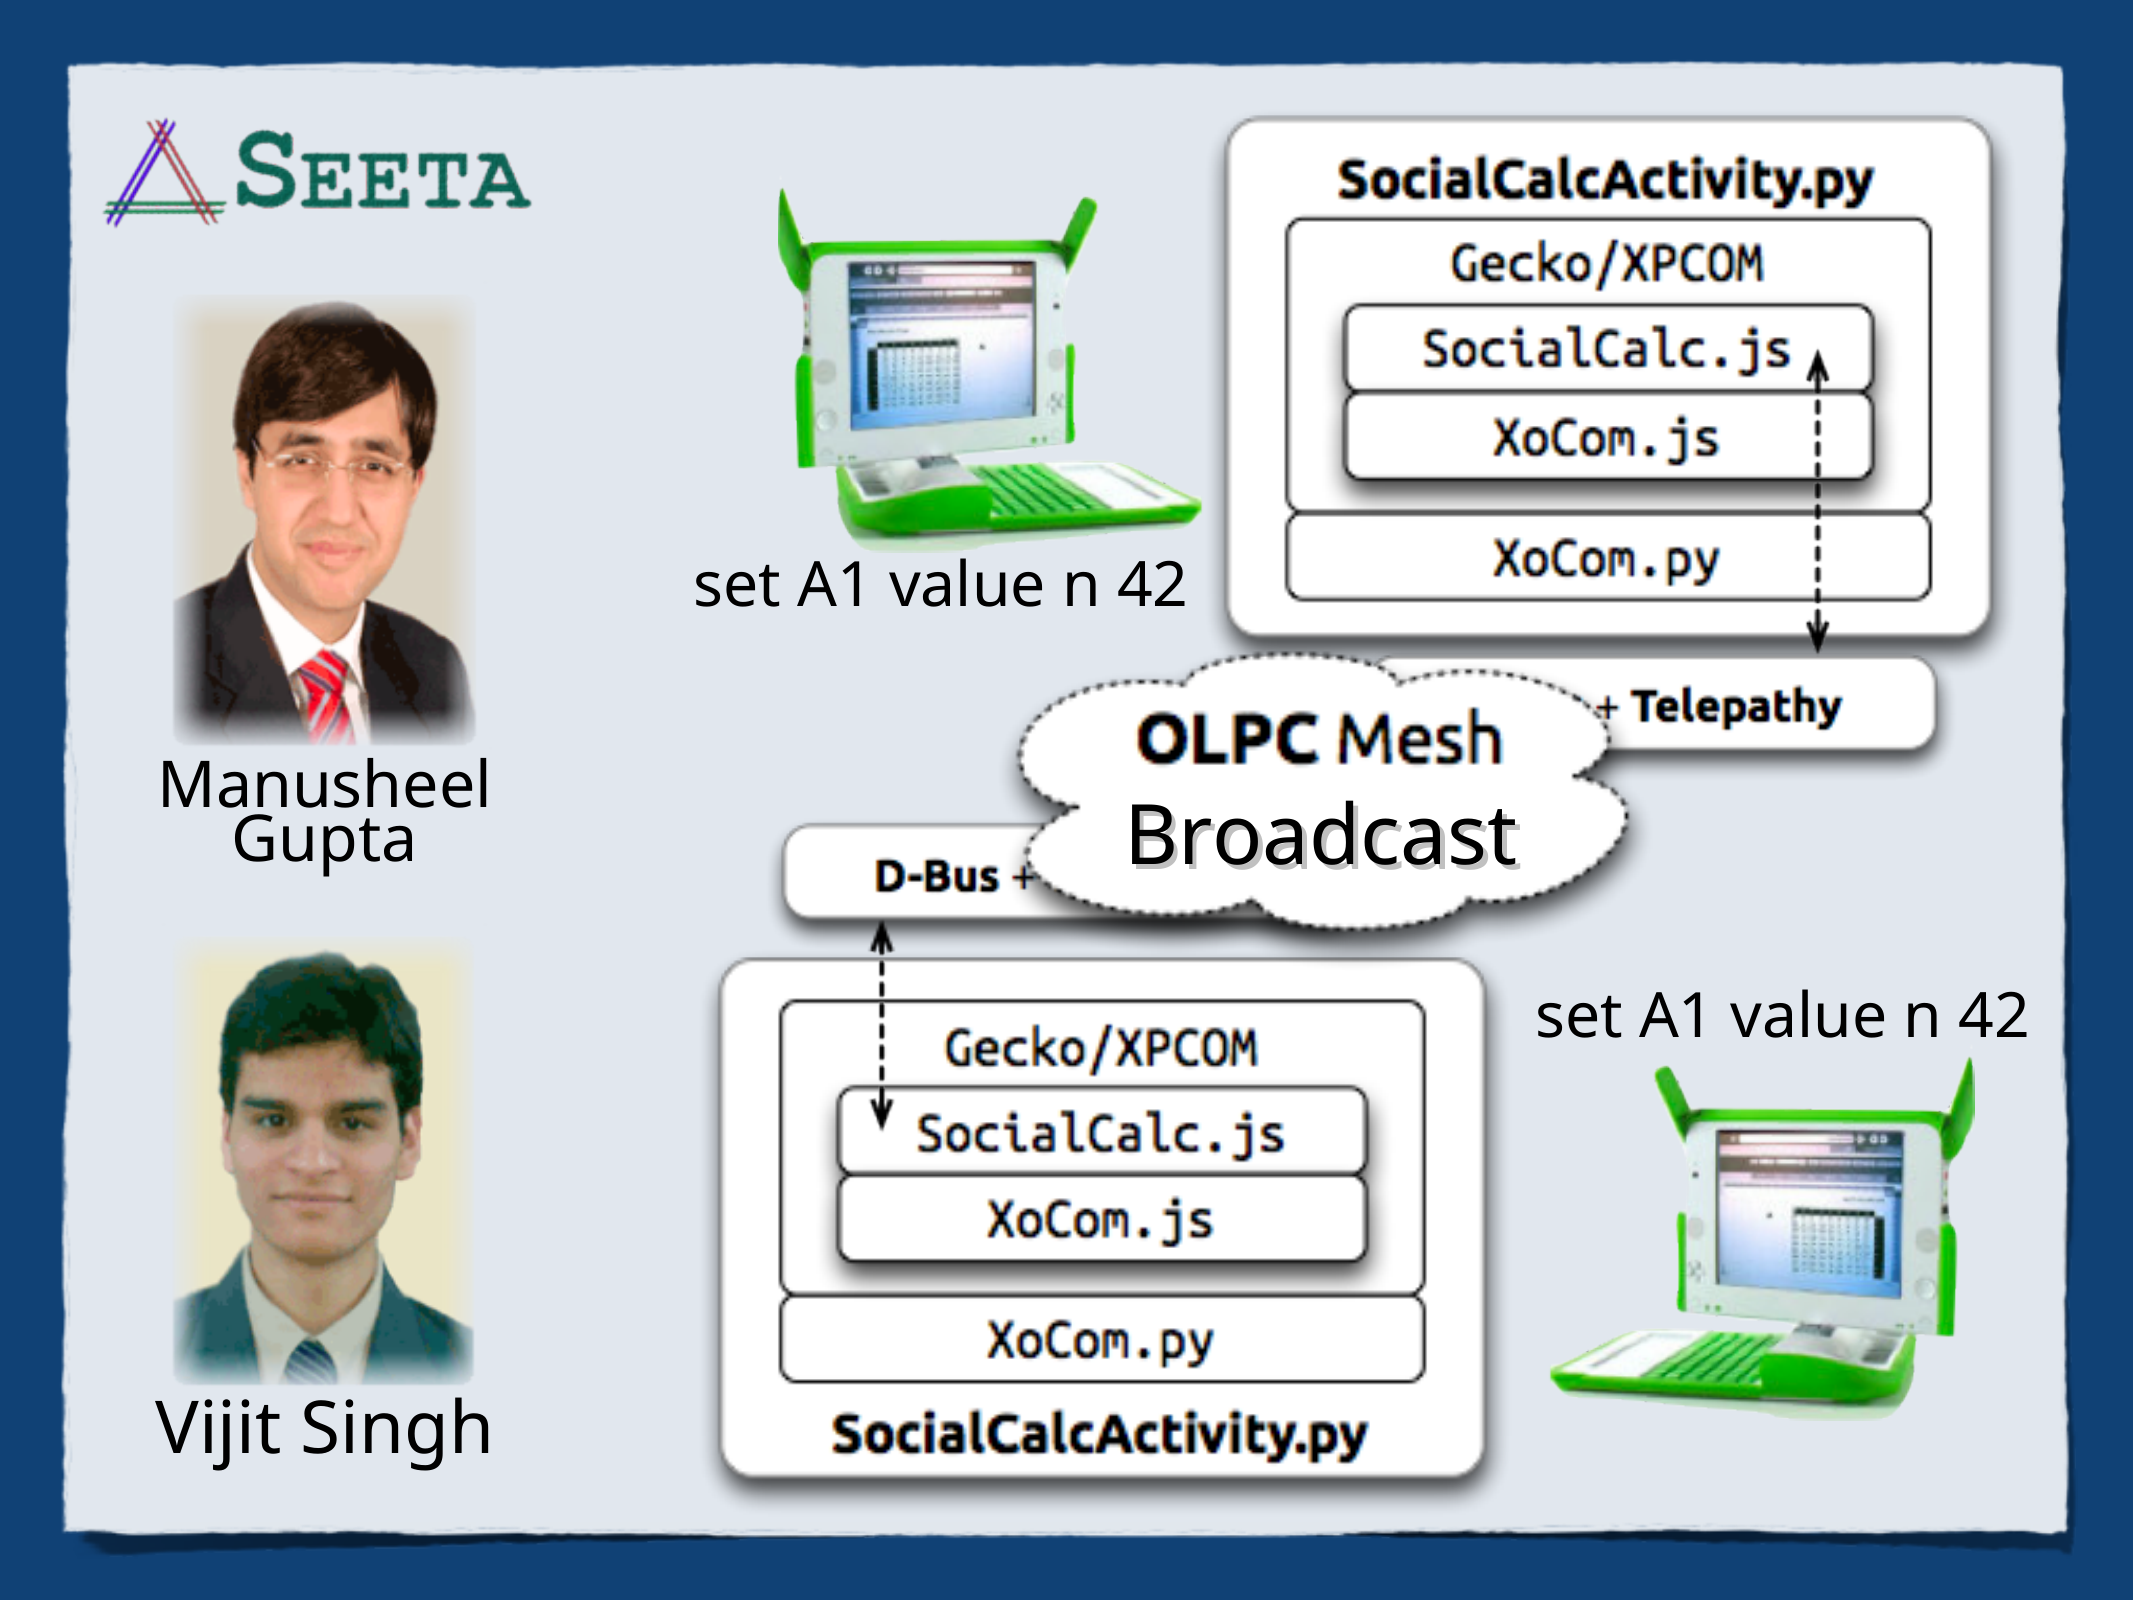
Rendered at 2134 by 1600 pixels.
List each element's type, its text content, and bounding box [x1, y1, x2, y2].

text_box Vijit Singh [0, 1359, 685, 1489]
picture [39, 52, 2078, 1559]
text_box set A1 value n 42 [1535, 975, 2032, 1051]
text_box Broadcast [1108, 770, 1534, 892]
text_box set A1 value n 42 [693, 543, 1190, 619]
text_box Manusheel Gupta [0, 724, 736, 913]
